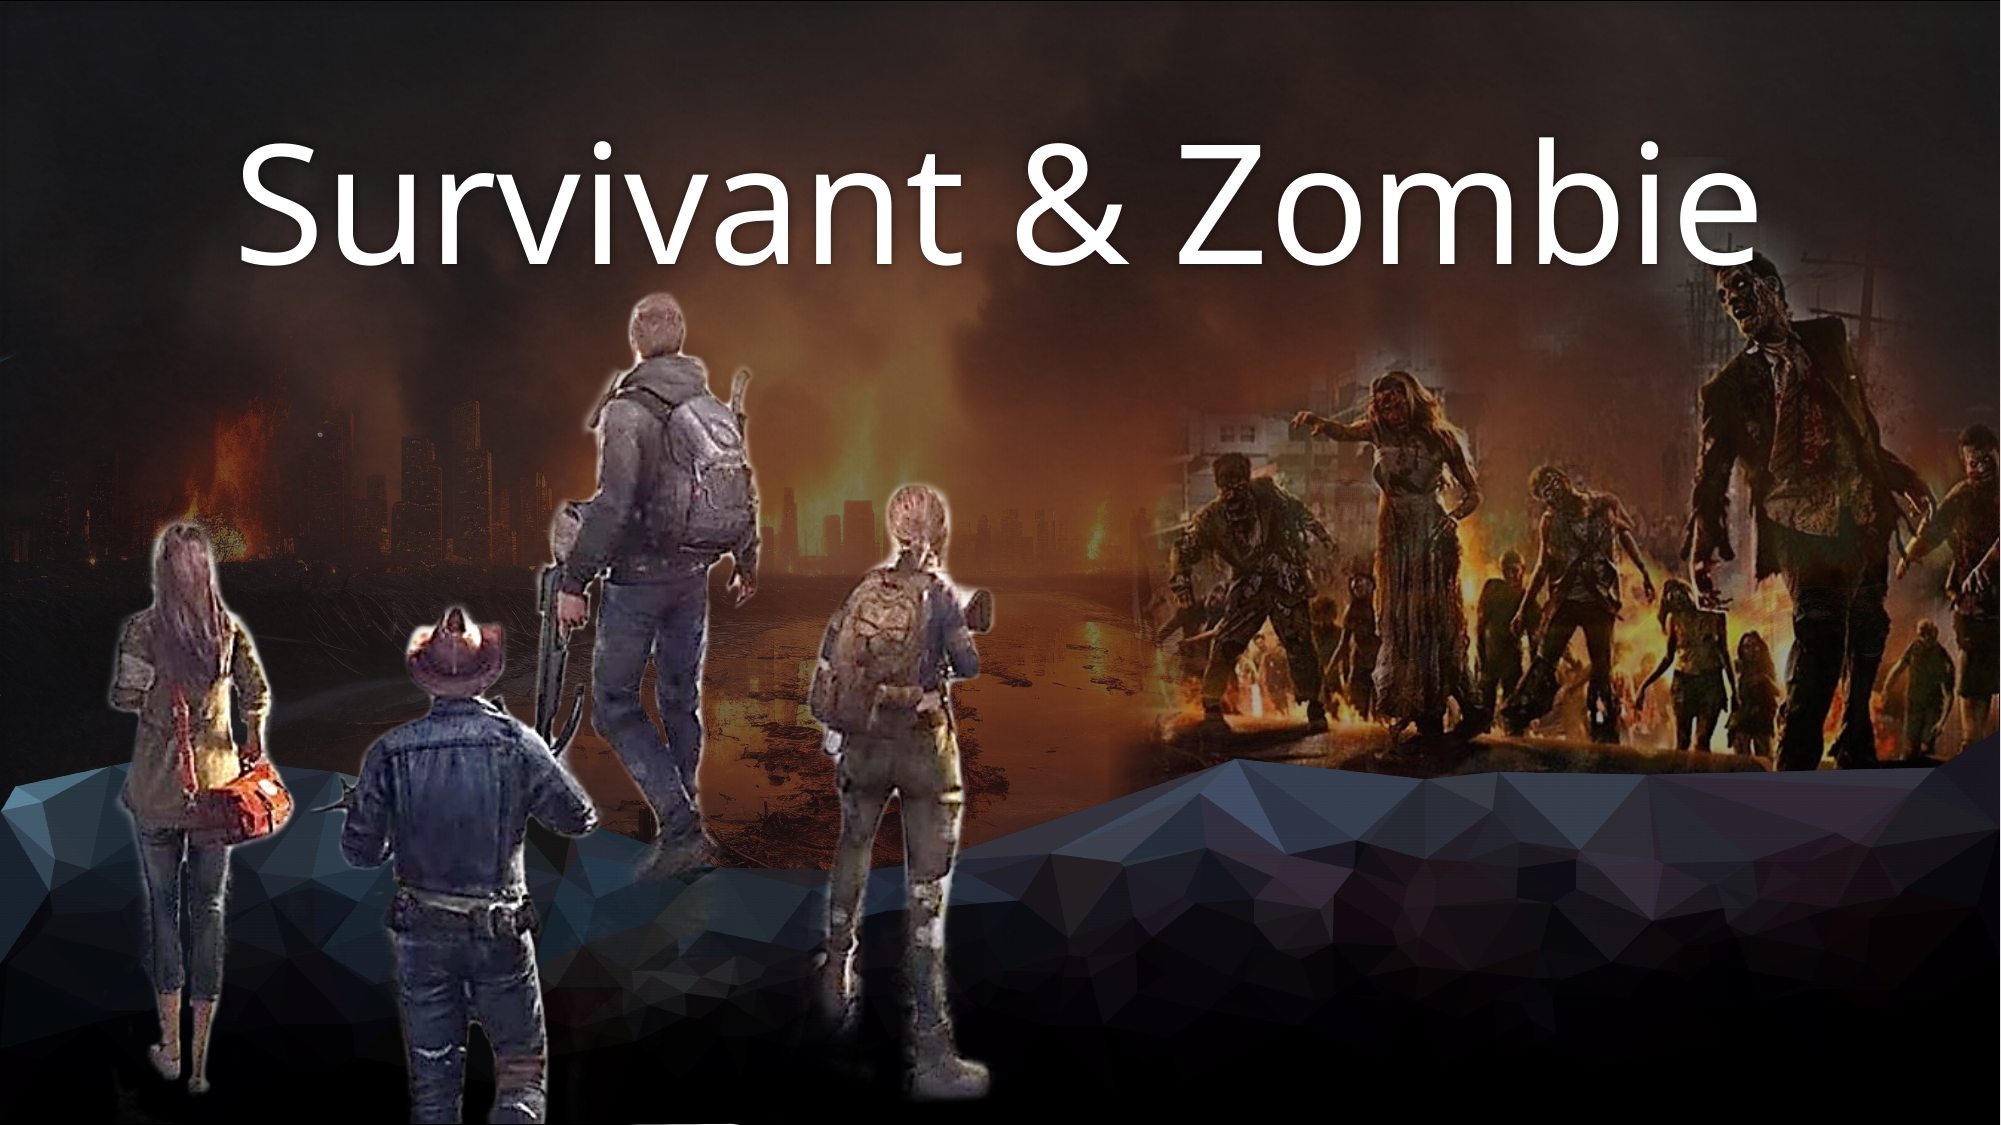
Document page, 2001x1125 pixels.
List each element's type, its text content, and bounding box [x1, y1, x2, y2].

picture [0, 0, 2001, 1125]
text_box Survivant & Zombie [98, 117, 1902, 278]
